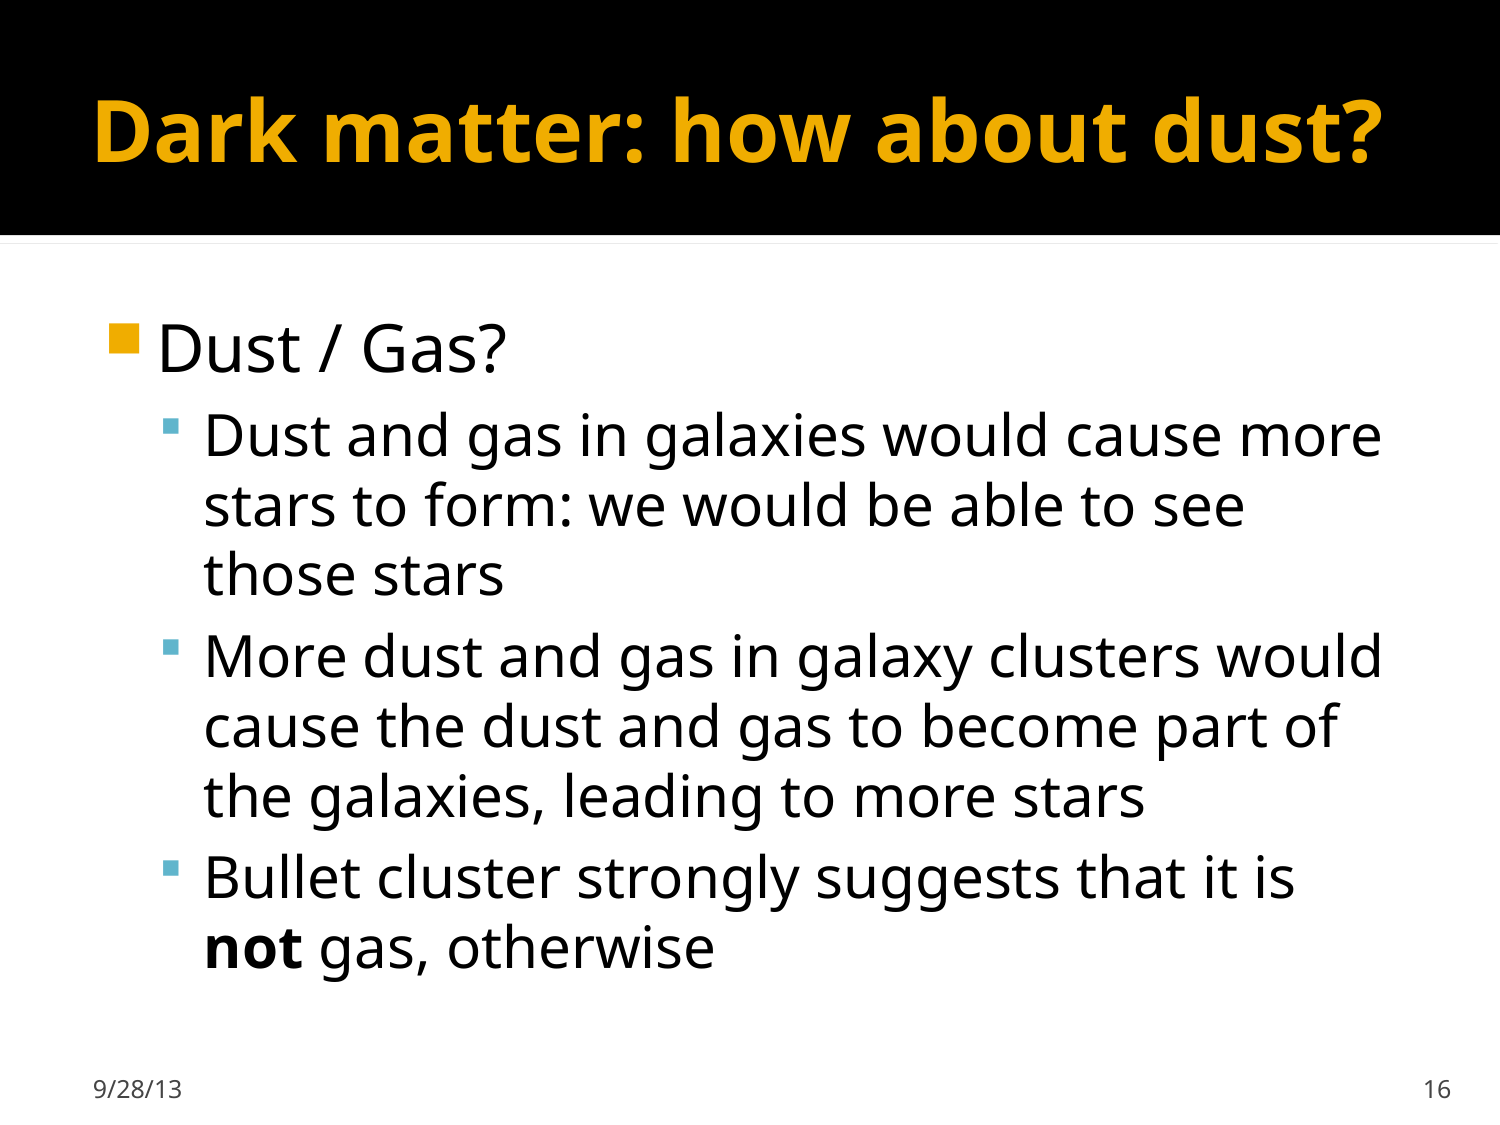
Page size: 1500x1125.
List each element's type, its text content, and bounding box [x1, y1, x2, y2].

list Dust / Gas? Dust and gas in galaxies would cause more stars to form: we would be able to see those stars More dust and gas in galaxy clusters would cause the dust and gas to become part of the galaxies, leading to more stars Bullet cluster strongly suggests that it is not gas, otherwise [75, 291, 1425, 1050]
slide_number 9/28/13 [75, 1062, 425, 1108]
slide_number <number> [1345, 1062, 1467, 1108]
title Dark matter: how about dust? [75, 25, 1425, 231]
